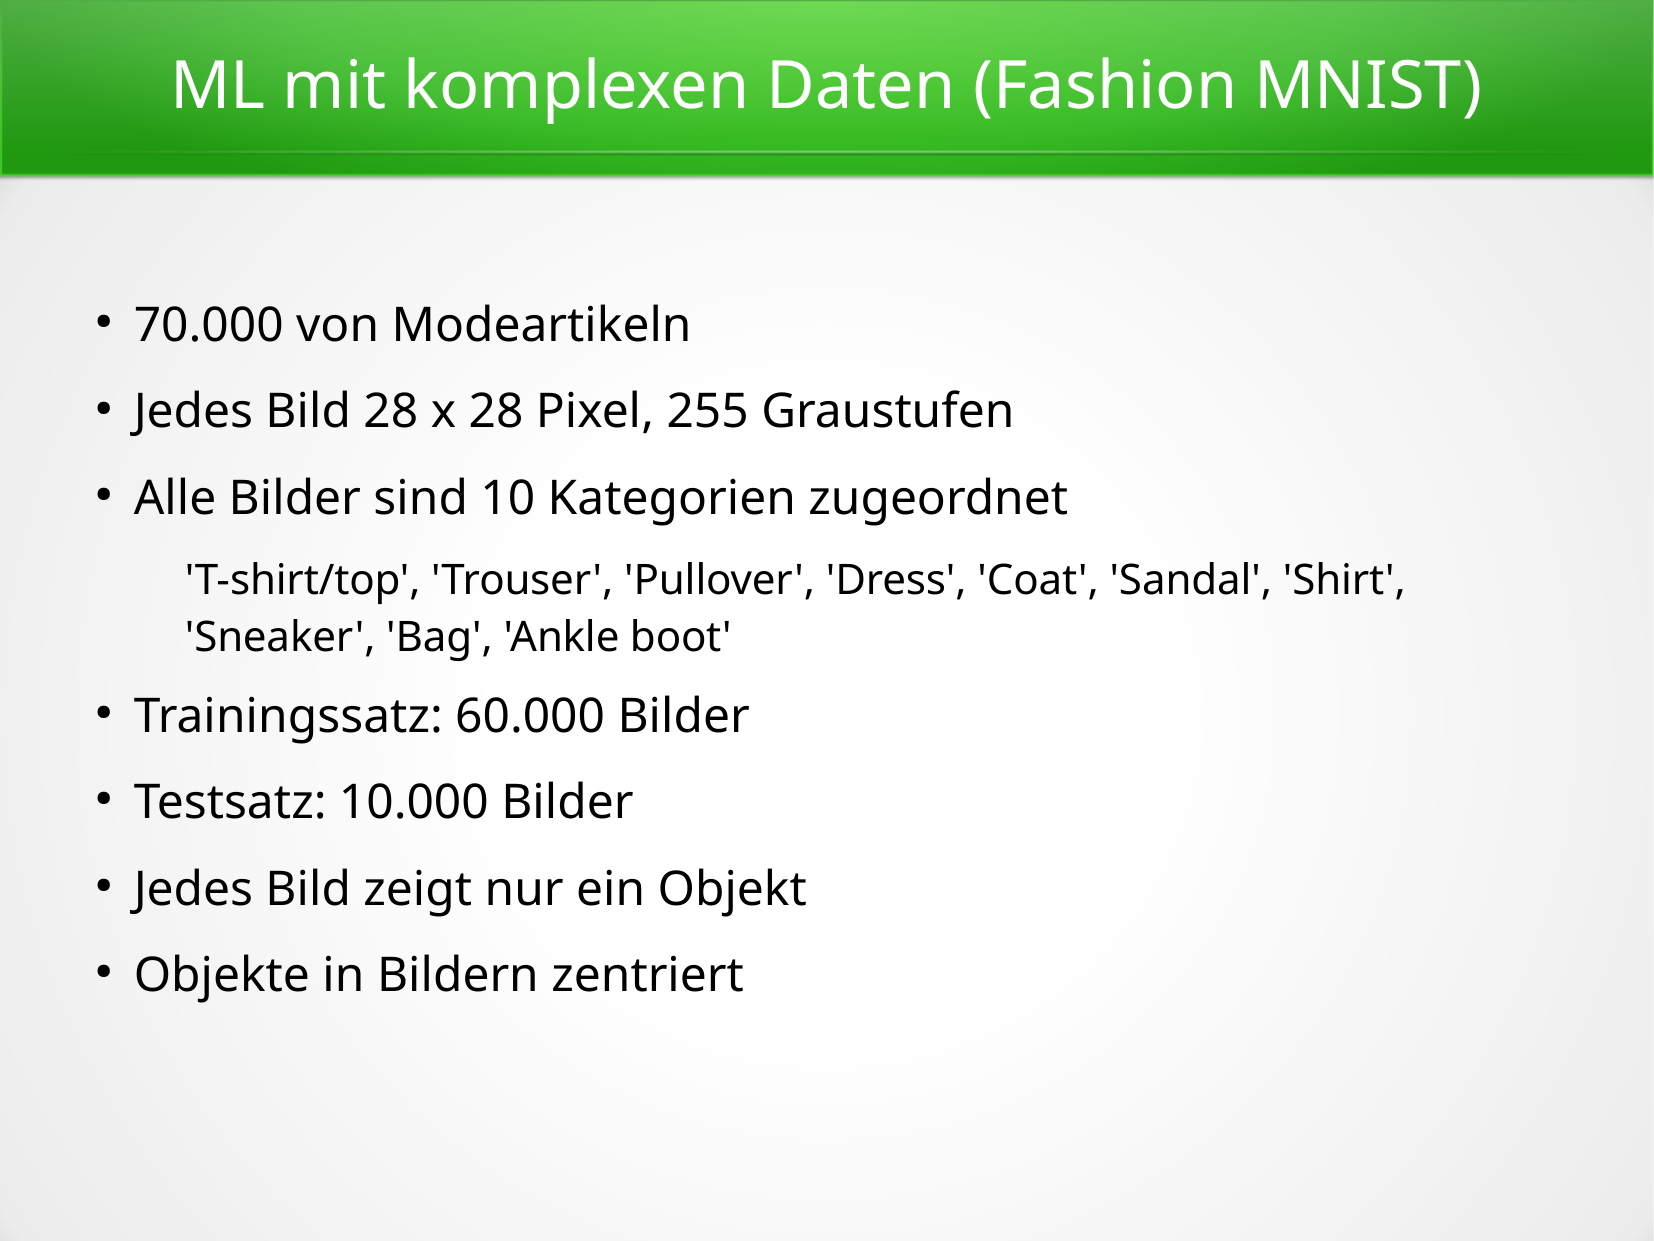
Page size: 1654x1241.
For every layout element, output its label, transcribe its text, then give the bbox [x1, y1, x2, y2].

title ML mit komplexen Daten (Fashion MNIST) [82, 11, 1571, 154]
picture [0, 0, 1654, 1241]
list 70.000 von Modeartikeln Jedes Bild 28 x 28 Pixel, 255 Graustufen Alle Bilder sind 10 Kategorien zugeordnet 'T-shirt/top', 'Trouser', 'Pullover', 'Dress', 'Coat', 'Sandal', 'Shirt', 'Sneaker', 'Bag', 'Ankle boot' Trainingssatz: 60.000 Bilder Testsatz: 10.000 Bilder Jedes Bild zeigt nur ein Objekt Objekte in Bildern zentriert [82, 290, 1571, 1010]
